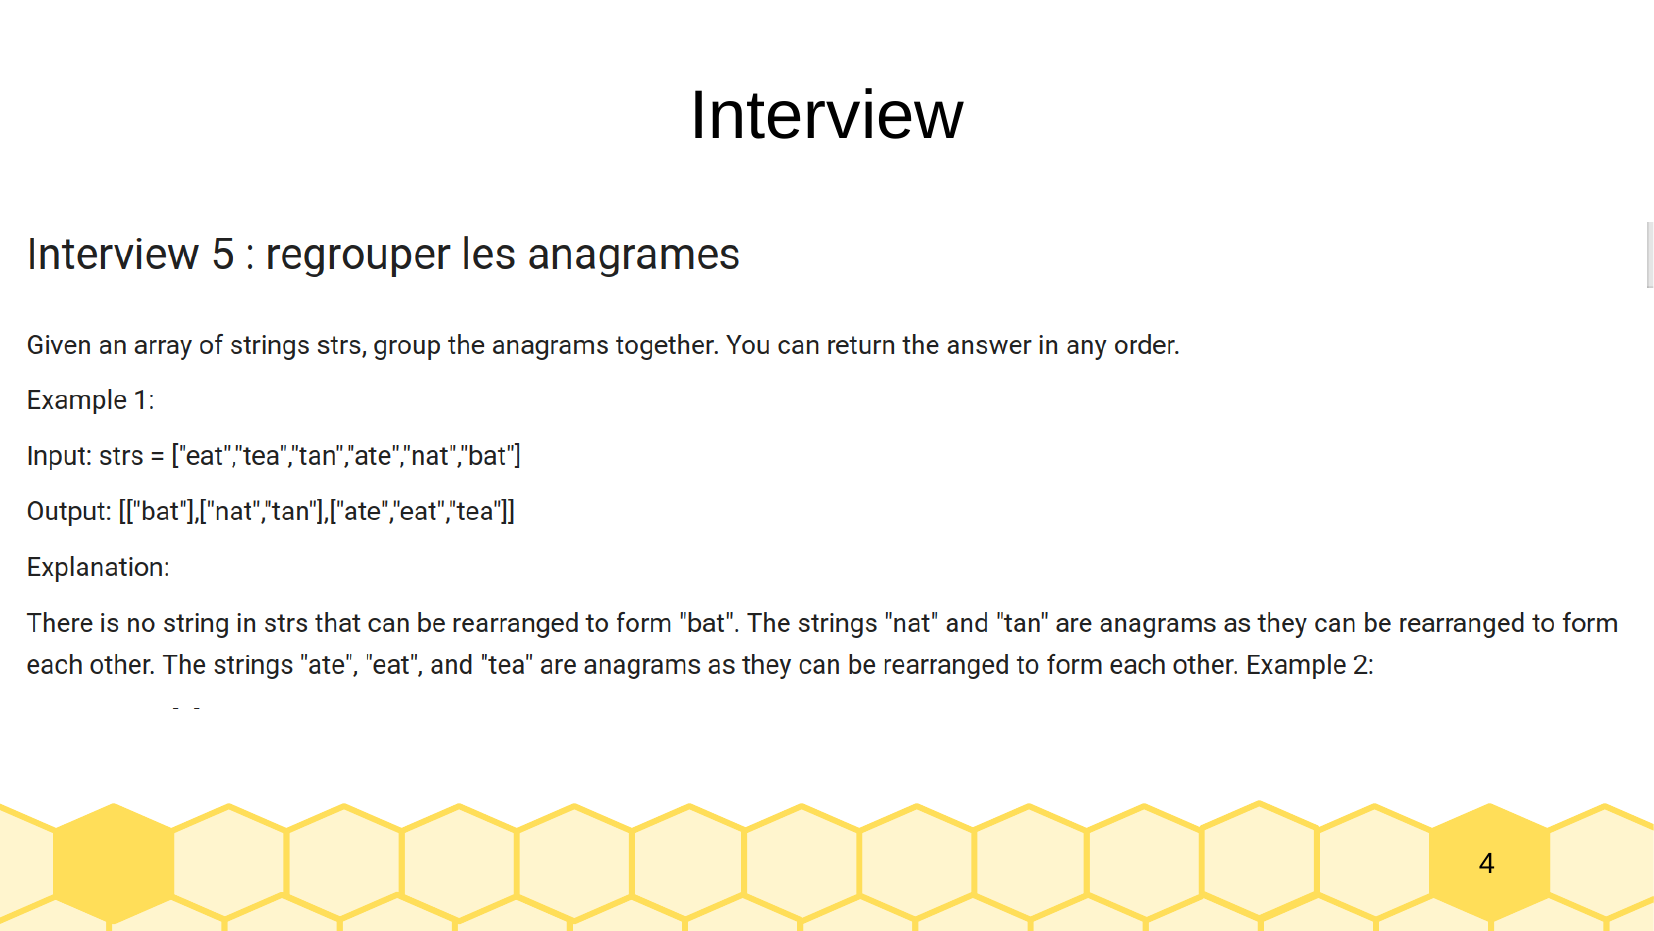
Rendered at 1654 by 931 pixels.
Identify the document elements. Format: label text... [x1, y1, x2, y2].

picture [0, 222, 1654, 709]
title Interview [82, 37, 1571, 193]
